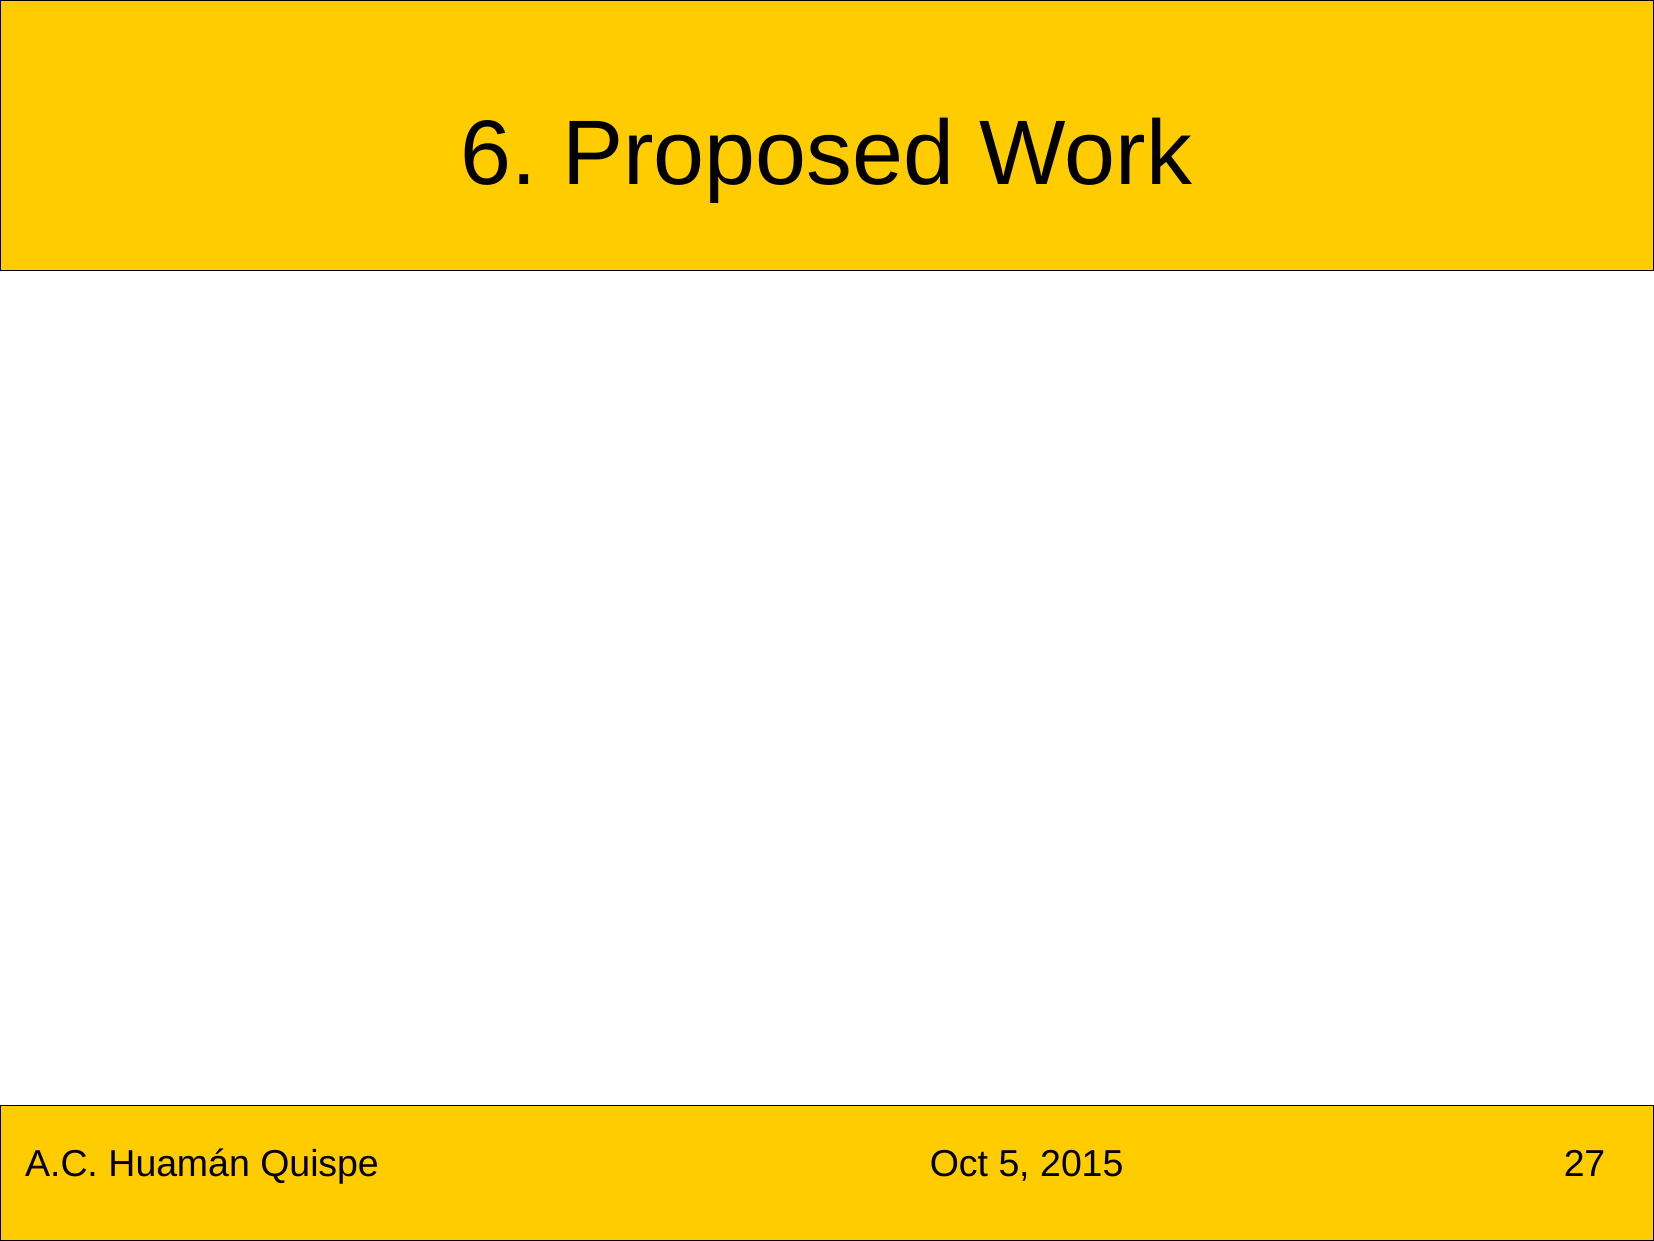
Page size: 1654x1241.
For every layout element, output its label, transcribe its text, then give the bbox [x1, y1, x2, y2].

title 6. Proposed Work [82, 49, 1571, 257]
